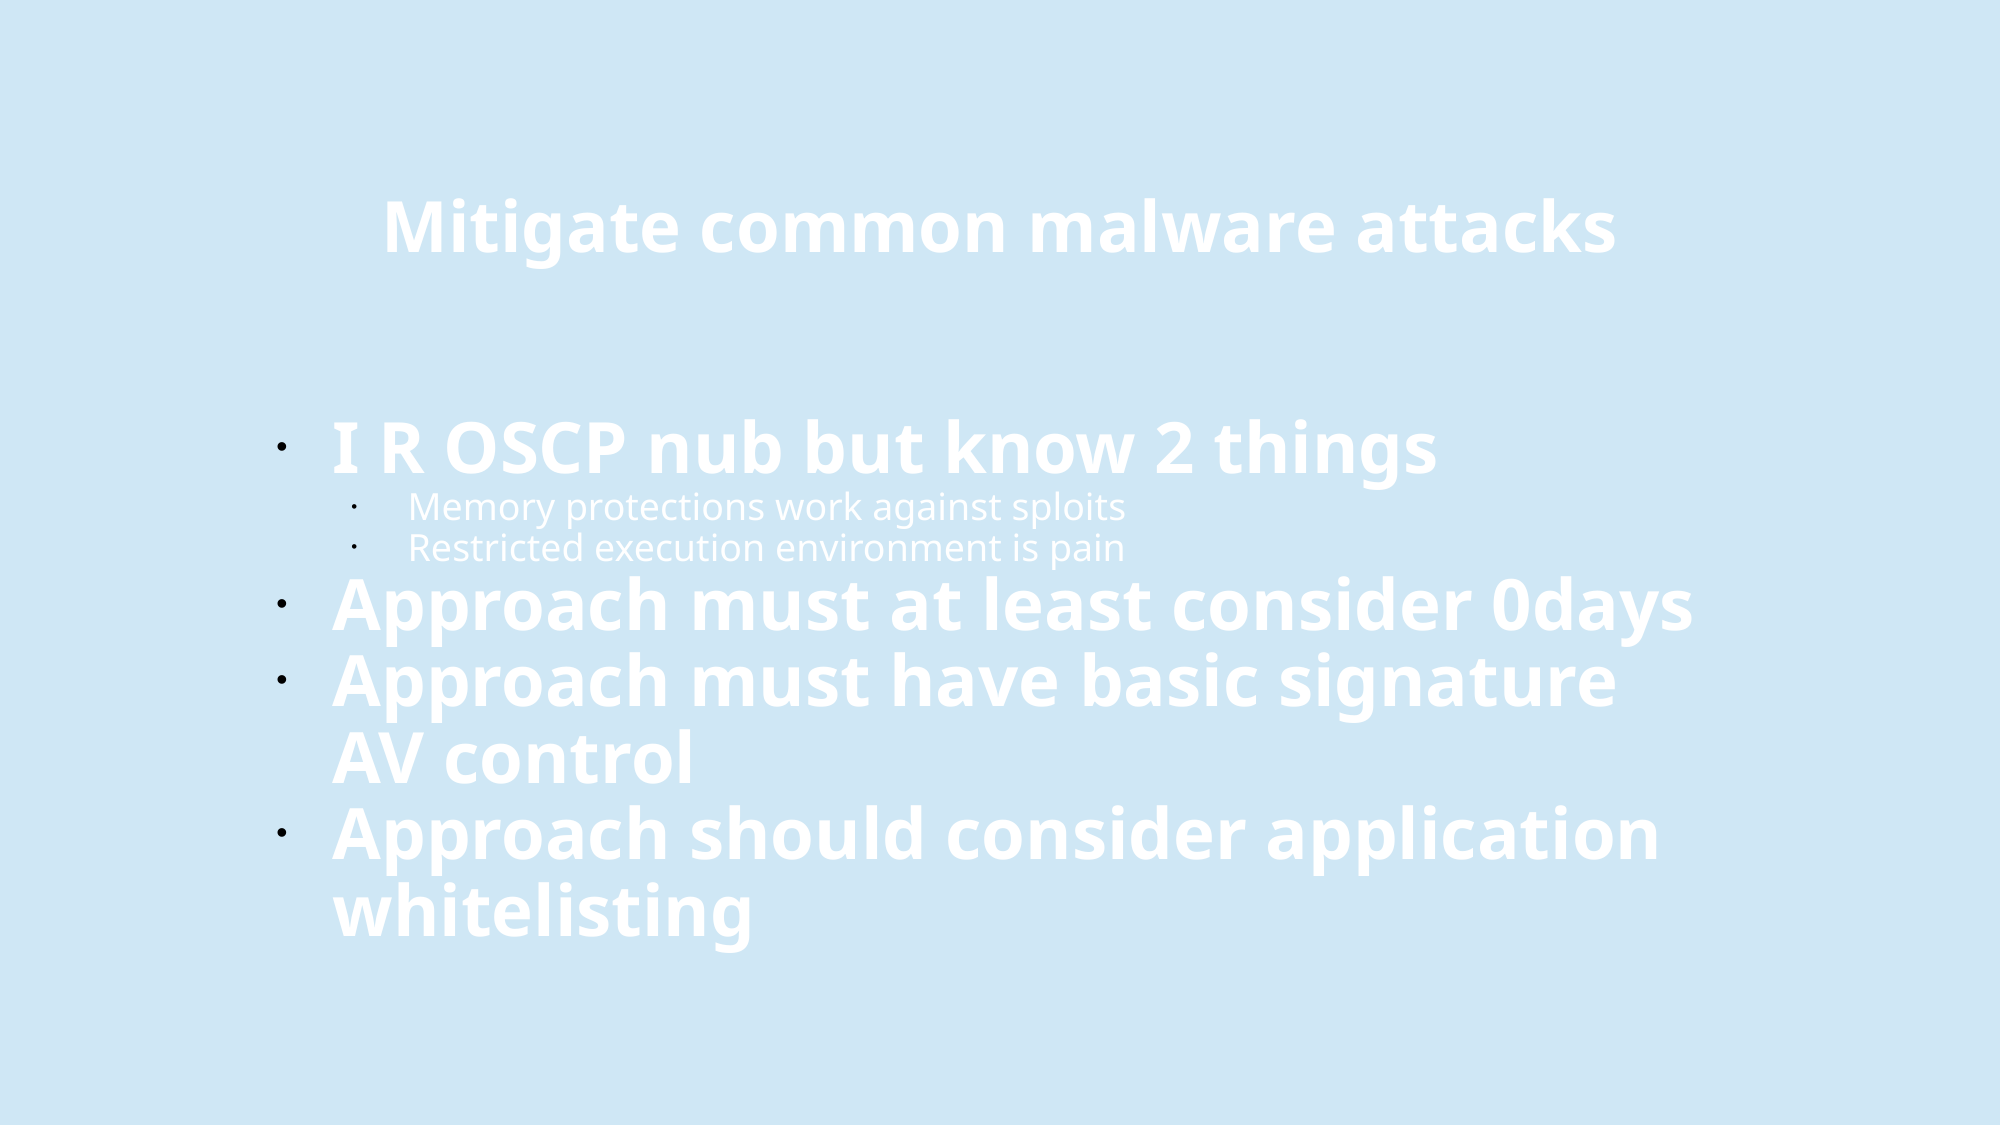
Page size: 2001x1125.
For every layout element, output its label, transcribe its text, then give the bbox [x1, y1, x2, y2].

subtitle I R OSCP nub but know 2 things Memory protections work against sploits Restricted execution environment is pain Approach must at least consider 0days Approach must have basic signature AV control Approach should consider application whitelisting [261, 404, 1739, 863]
title Mitigate common malware attacks [261, 184, 1739, 404]
